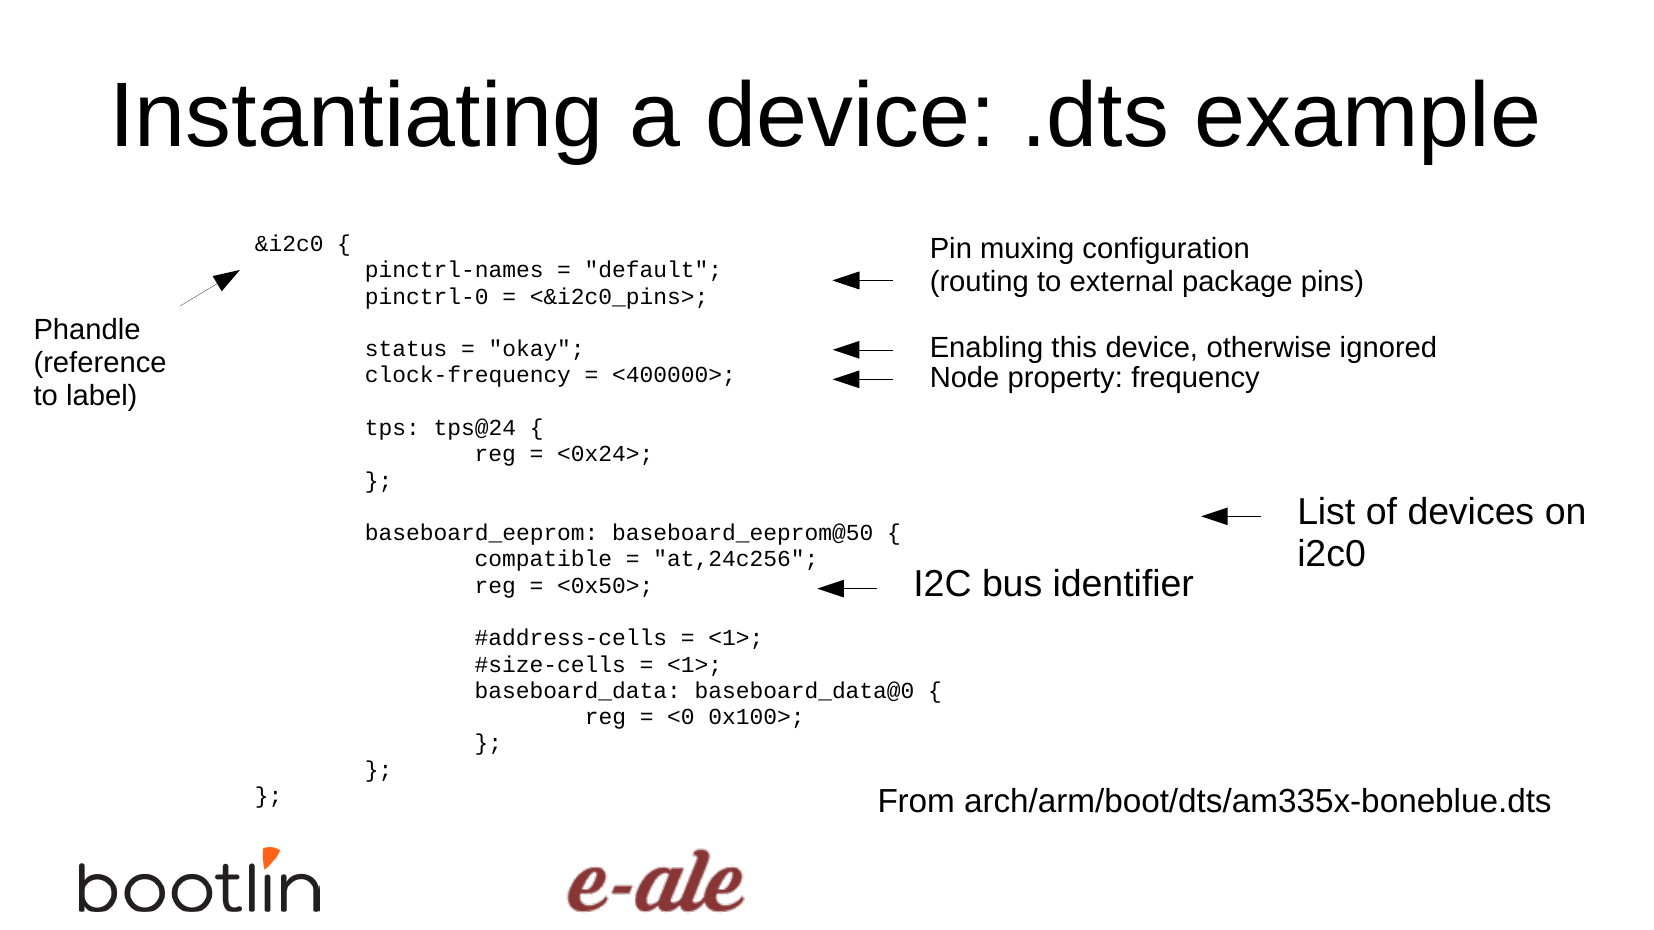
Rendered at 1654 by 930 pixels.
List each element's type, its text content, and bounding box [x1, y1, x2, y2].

text_box List of devices on i2c0 [1282, 483, 1624, 582]
text_box Enabling this device, otherwise ignored [914, 323, 1516, 375]
picture [565, 847, 748, 915]
picture [79, 847, 320, 912]
text_box Node property: frequency [915, 353, 1516, 405]
text_box I2C bus identifier [898, 555, 1210, 655]
text_box &i2c0 { pinctrl-names = "default"; pinctrl-0 = <&i2c0_pins>; status = "okay"; clock-frequency = <400000>; tps: tps@24 { reg = <0x24>; }; baseboard_eeprom: baseboard_eeprom@50 { compatible = "at,24c256"; reg = <0x50>; #address-cells = <1>; #size-cells = <1>; baseboard_data: baseboard_data@0 { reg = <0 0x100>; }; }; }; [239, 224, 1095, 818]
list From arch/arm/boot/dts/am335x-boneblue.dts [877, 782, 1605, 843]
text_box Pin muxing configuration (routing to external package pins) [914, 224, 1516, 315]
text_box Phandle (reference to label) [18, 306, 510, 420]
title Instantiating a device: .dts example [82, 36, 1571, 193]
